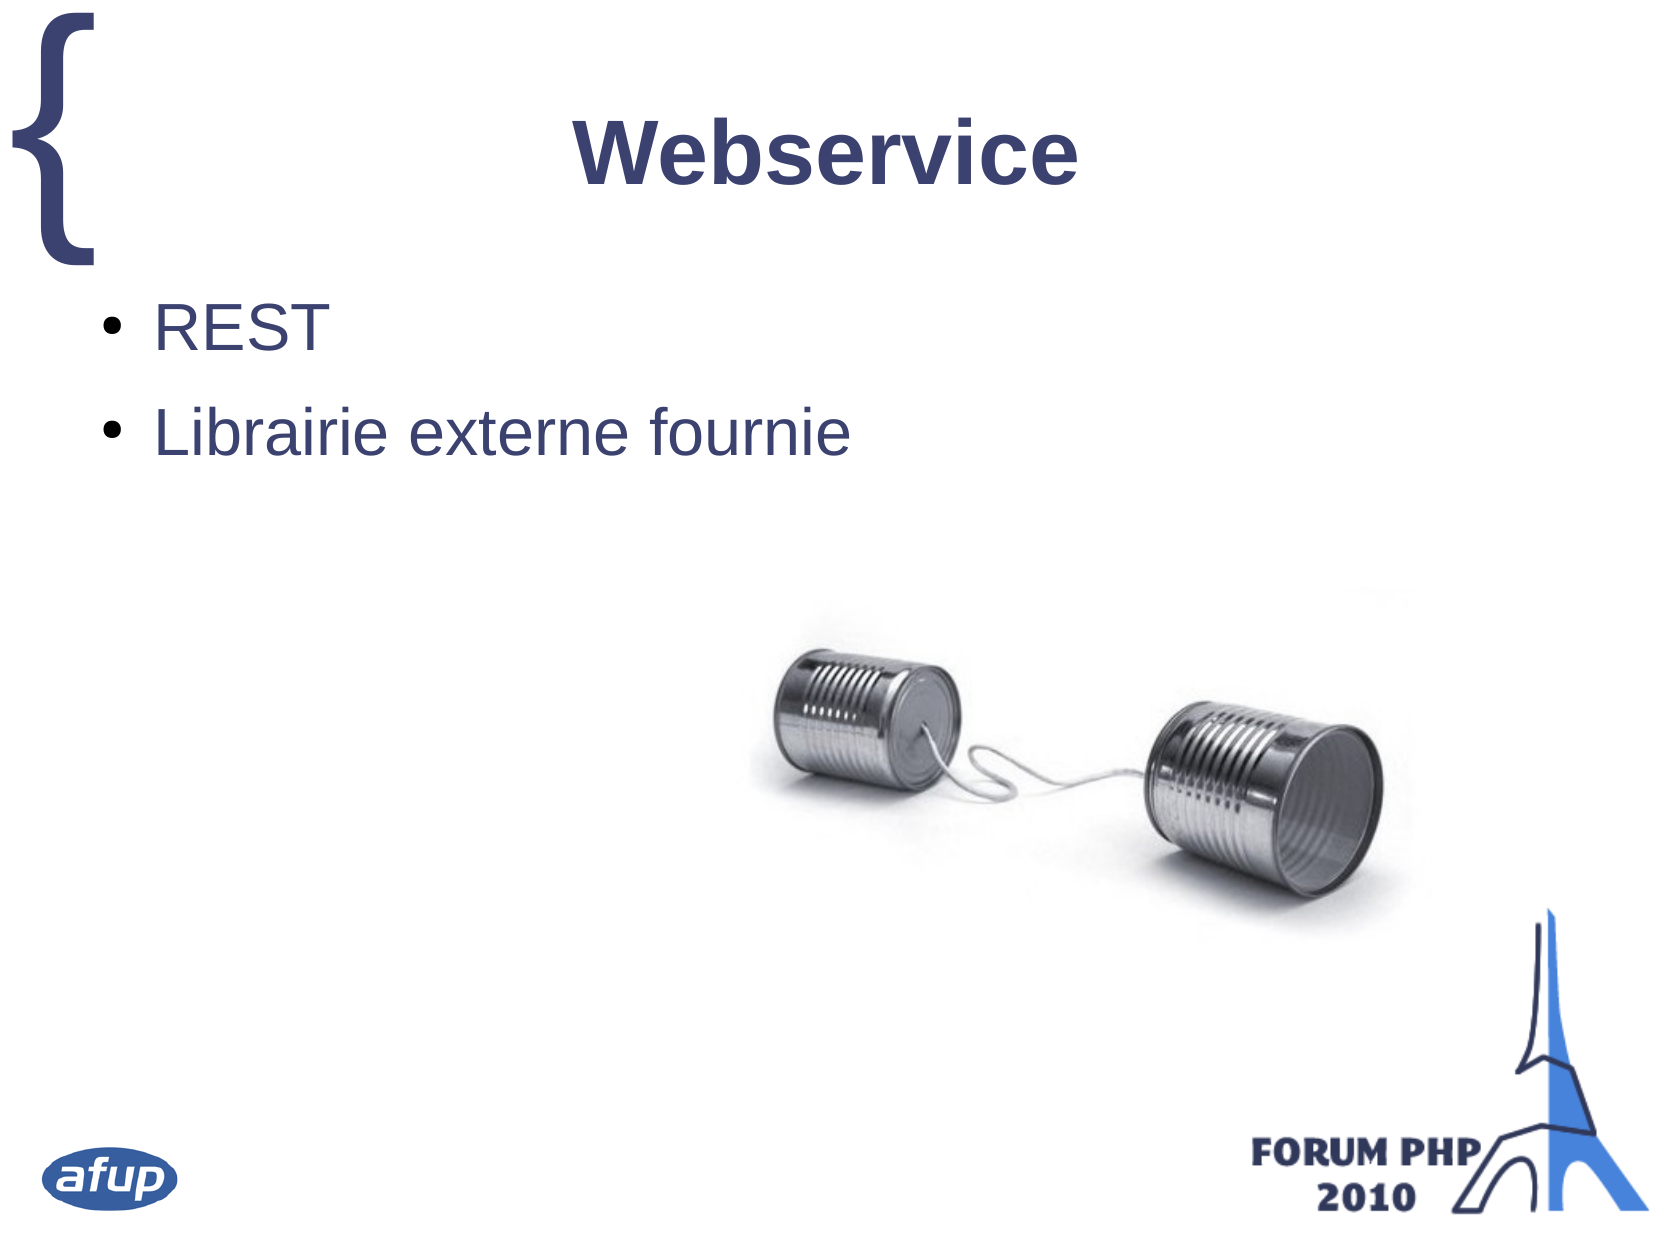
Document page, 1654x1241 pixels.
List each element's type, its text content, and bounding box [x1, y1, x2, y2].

picture [41, 1146, 178, 1211]
title Webservice [82, 49, 1571, 257]
picture [1240, 872, 1650, 1241]
picture [704, 587, 1447, 945]
list REST Librairie externe fournie [82, 290, 1571, 1109]
